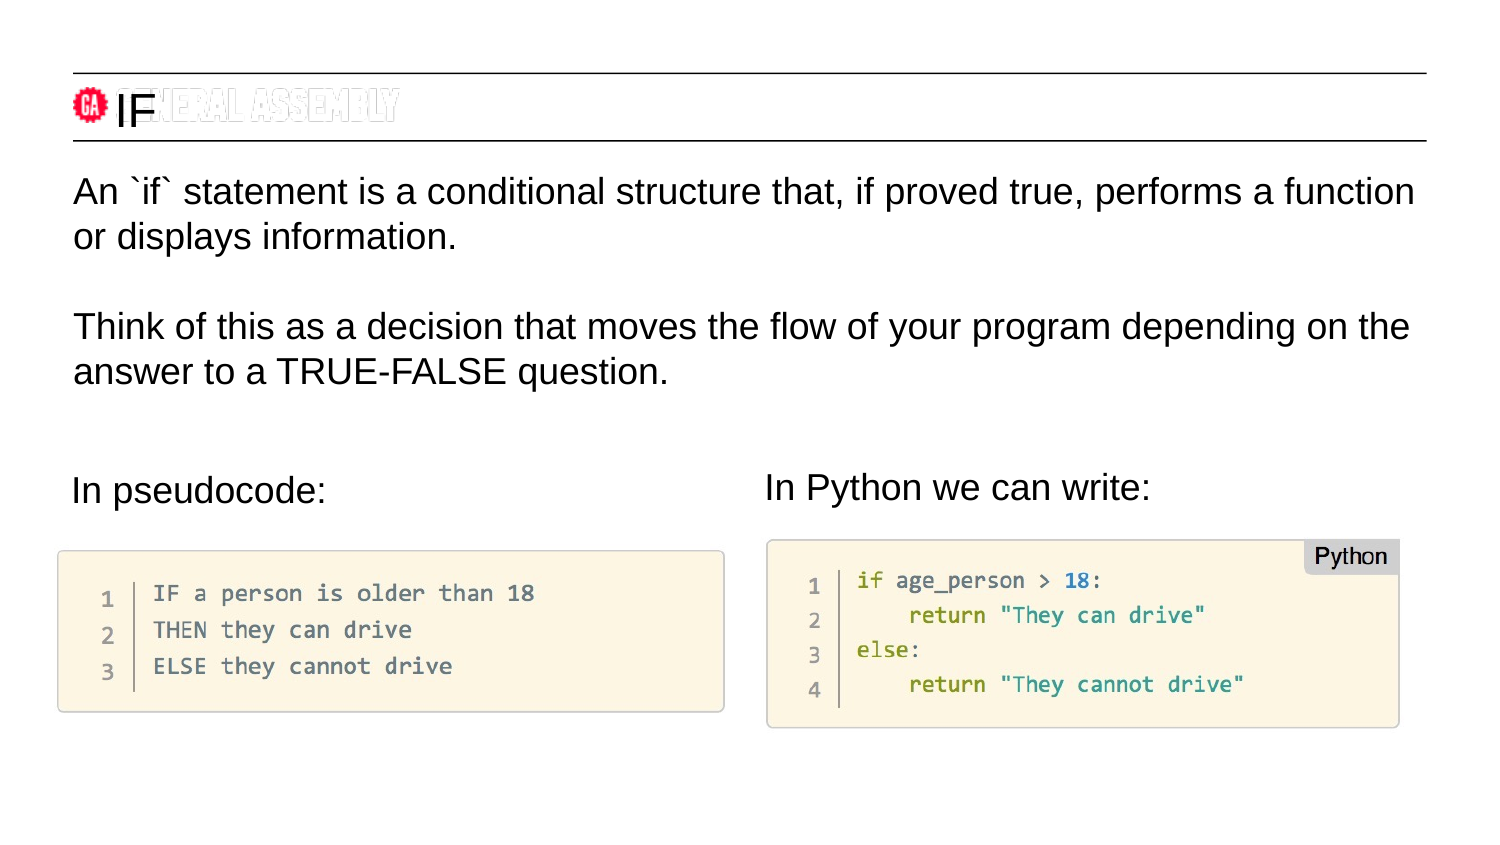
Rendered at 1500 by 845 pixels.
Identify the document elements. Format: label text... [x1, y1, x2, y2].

text_box In Python we can write: [764, 463, 1411, 519]
picture [752, 522, 1420, 739]
picture [38, 528, 746, 740]
picture [178, 87, 400, 123]
picture [73, 87, 114, 123]
text_box In pseudocode: [70, 466, 717, 522]
text_box An `if` statement is a conditional structure that, if proved true, performs a function or displays information. Think of this as a decision that moves the flow of your program depending on the answer to a TRUE-FALSE question. [73, 167, 1427, 460]
text_box IF [114, 79, 178, 129]
